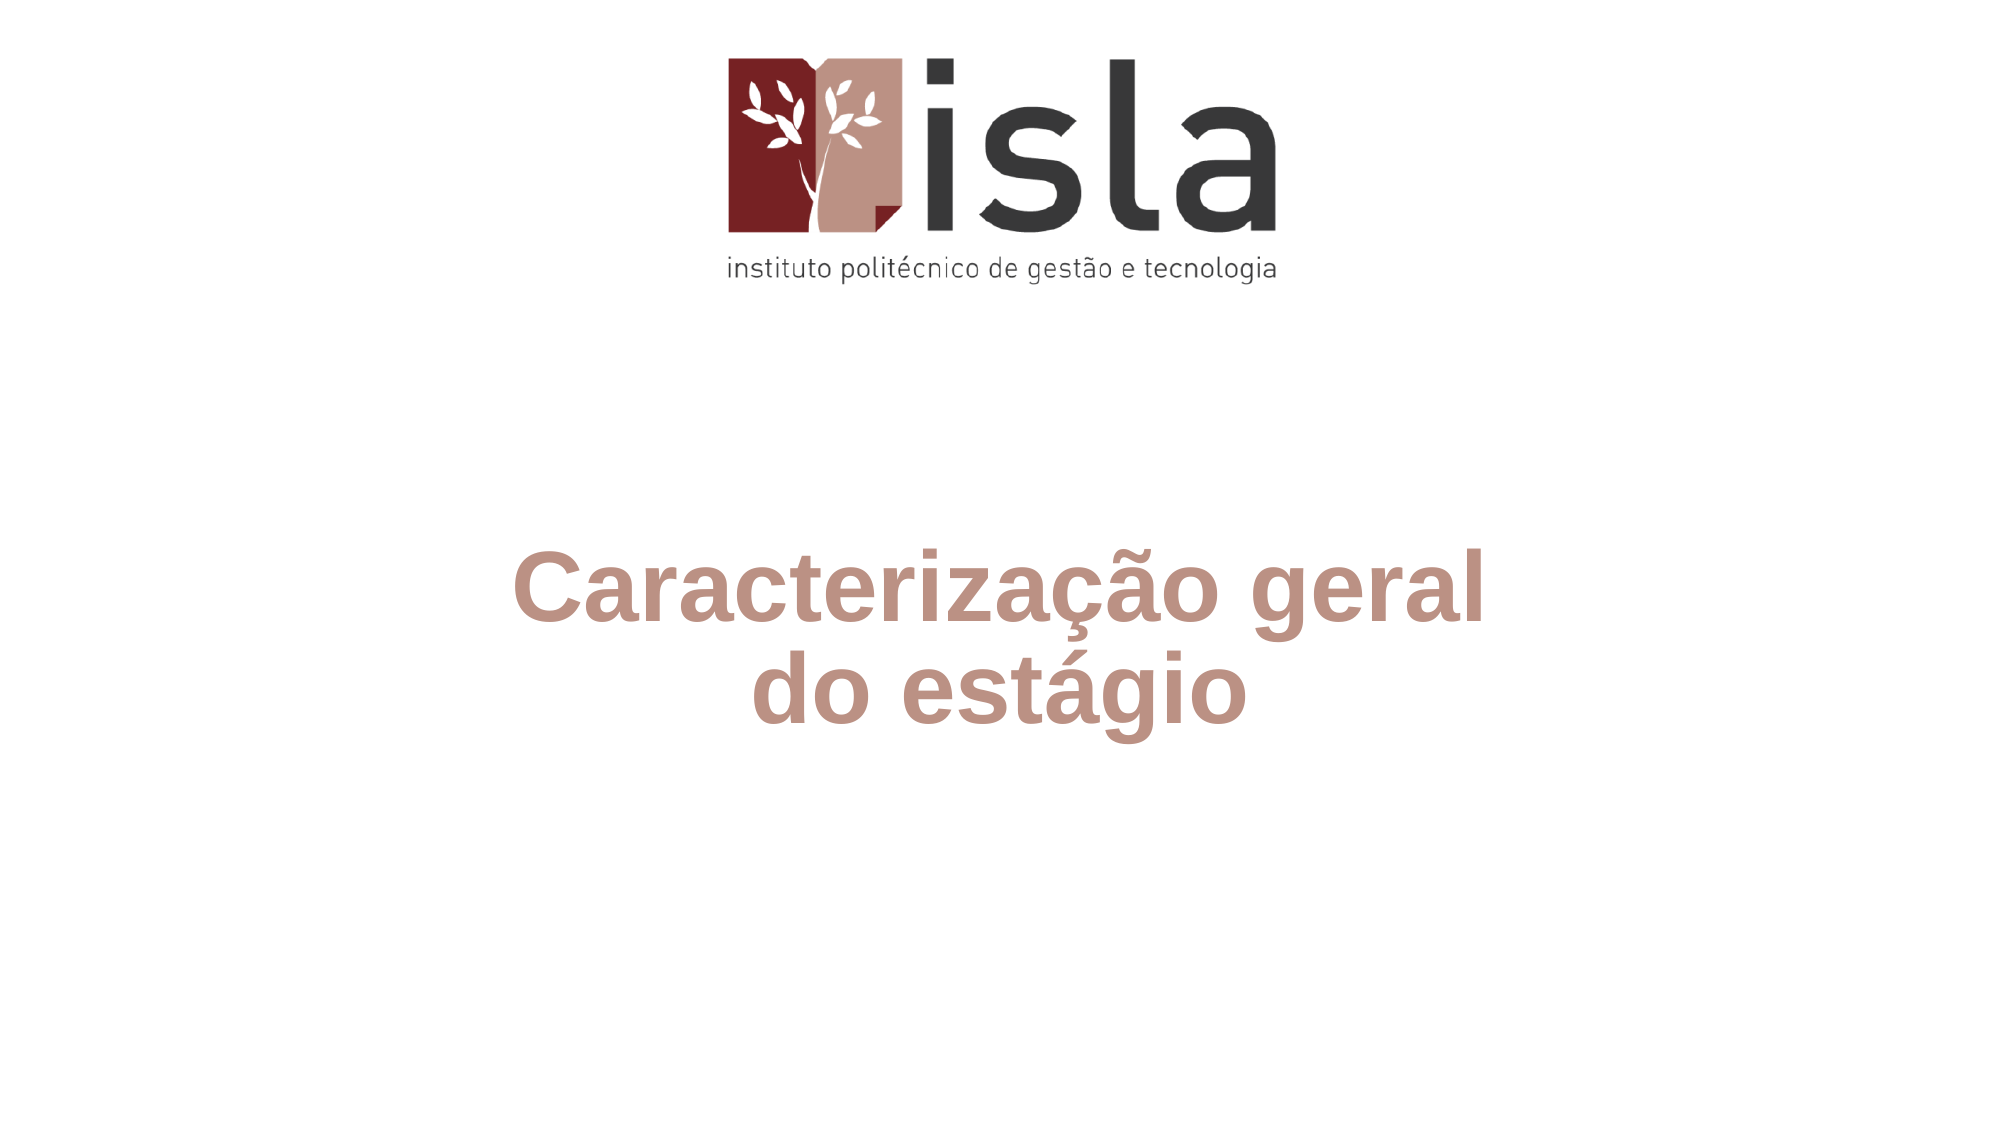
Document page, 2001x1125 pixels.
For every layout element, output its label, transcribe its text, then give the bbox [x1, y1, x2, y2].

title Caracterização geral do estágio [0, 416, 2000, 867]
